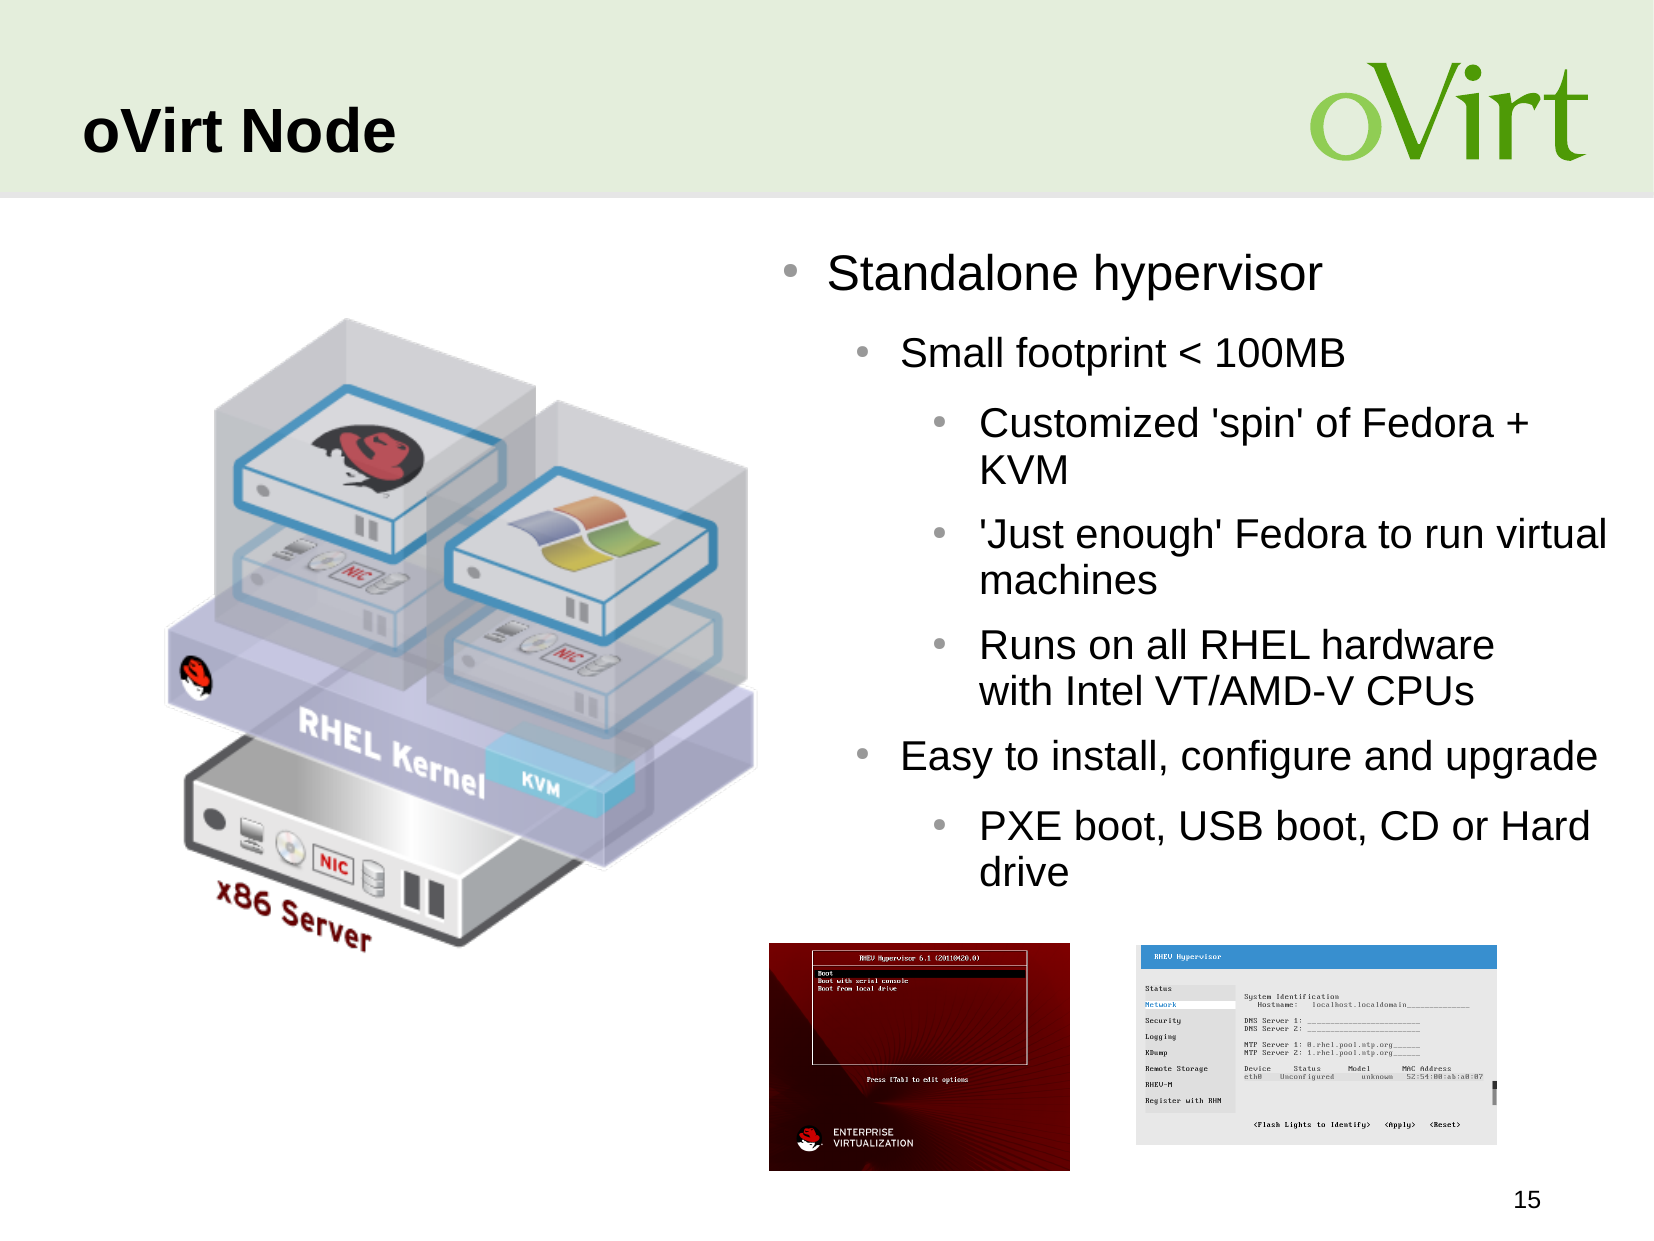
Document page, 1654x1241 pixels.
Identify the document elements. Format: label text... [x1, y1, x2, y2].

list Standalone hypervisor Small footprint < 100MB Customized 'spin' of Fedora + KVM 'Just enough' Fedora to run virtual machines Runs on all RHEL hardware with Intel VT/AMD-V CPUs Easy to install, configure and upgrade PXE boot, USB boot, CD or Hard drive [766, 244, 1621, 940]
title oVirt Node [82, 37, 1571, 226]
picture [1136, 945, 1497, 1146]
picture [141, 317, 759, 966]
picture [769, 943, 1070, 1171]
